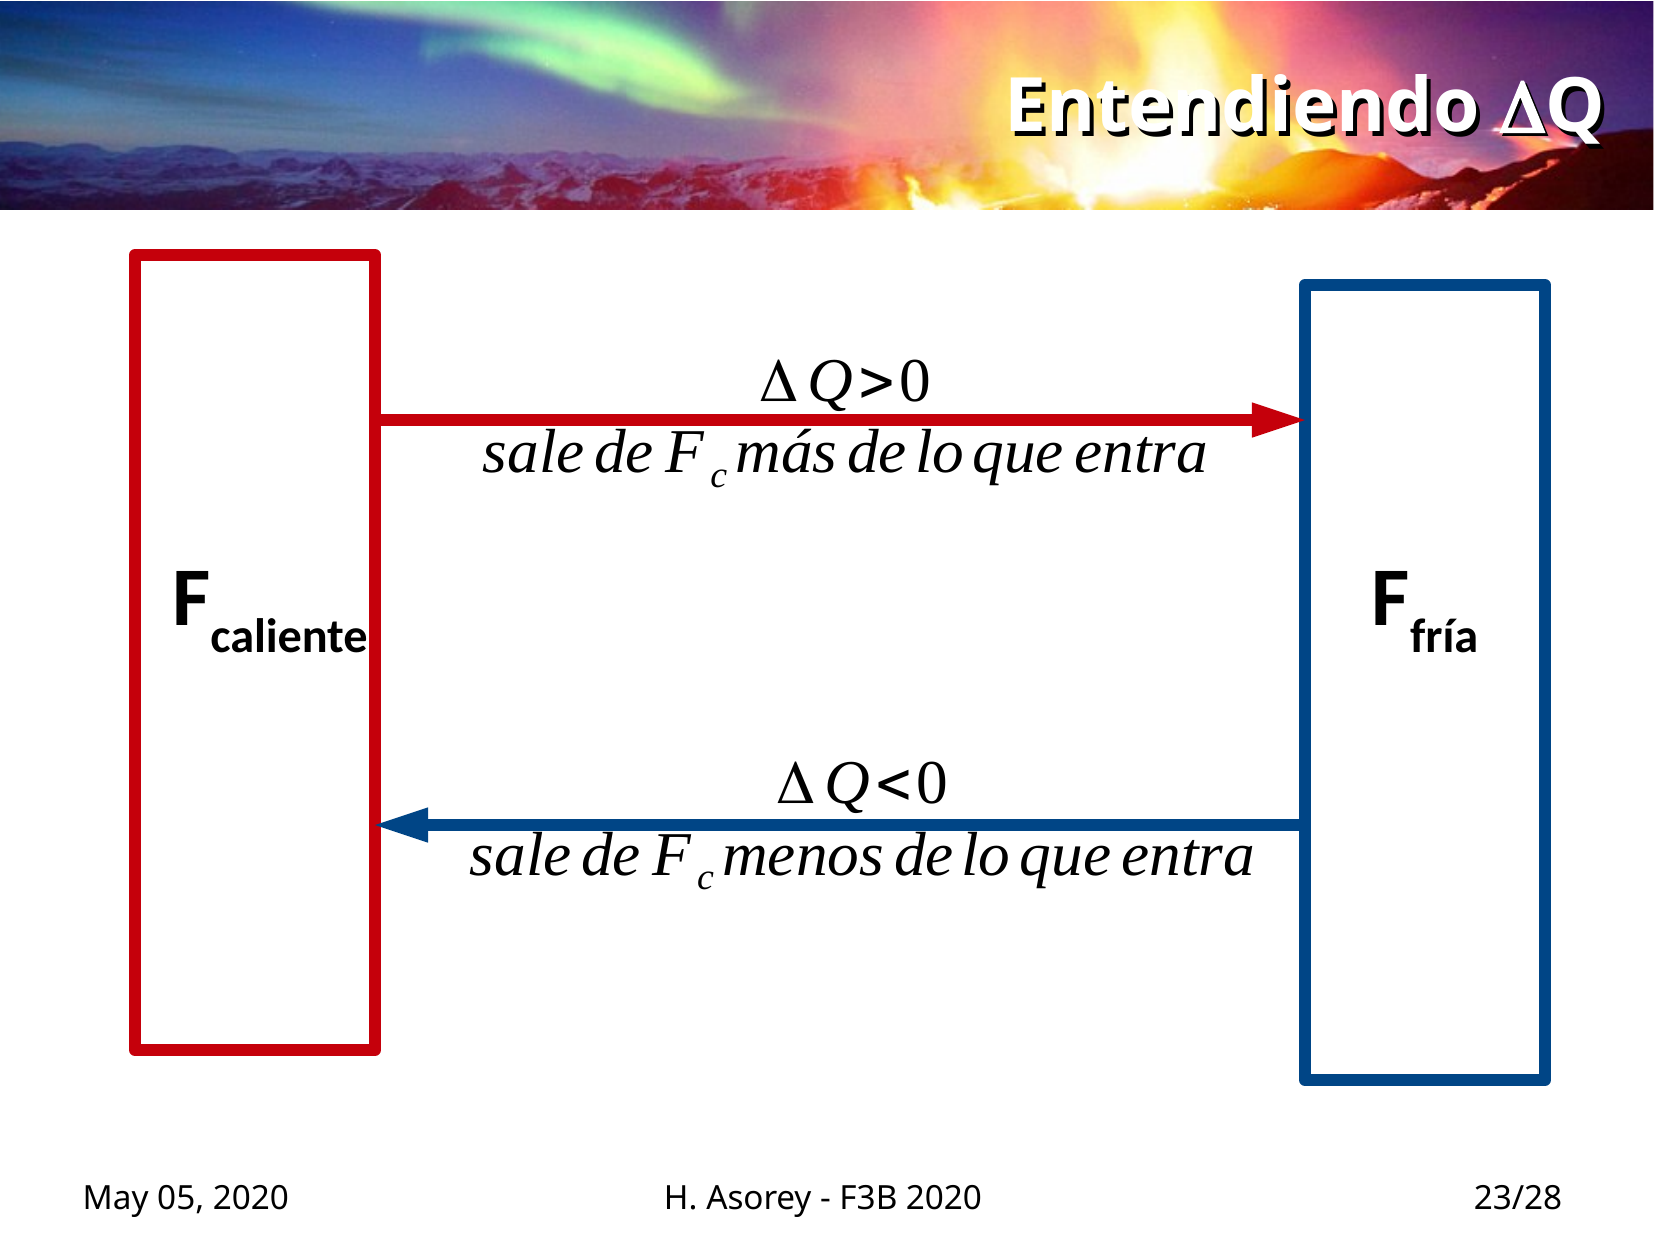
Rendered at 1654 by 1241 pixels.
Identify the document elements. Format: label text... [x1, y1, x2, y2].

title Entendiendo DQ [45, 15, 1606, 191]
picture [0, 1, 1654, 210]
chart [461, 831, 1262, 898]
chart [461, 747, 1262, 819]
chart [475, 344, 1216, 496]
text_box Fcaliente [150, 555, 391, 691]
text_box Ffría [1305, 555, 1546, 691]
